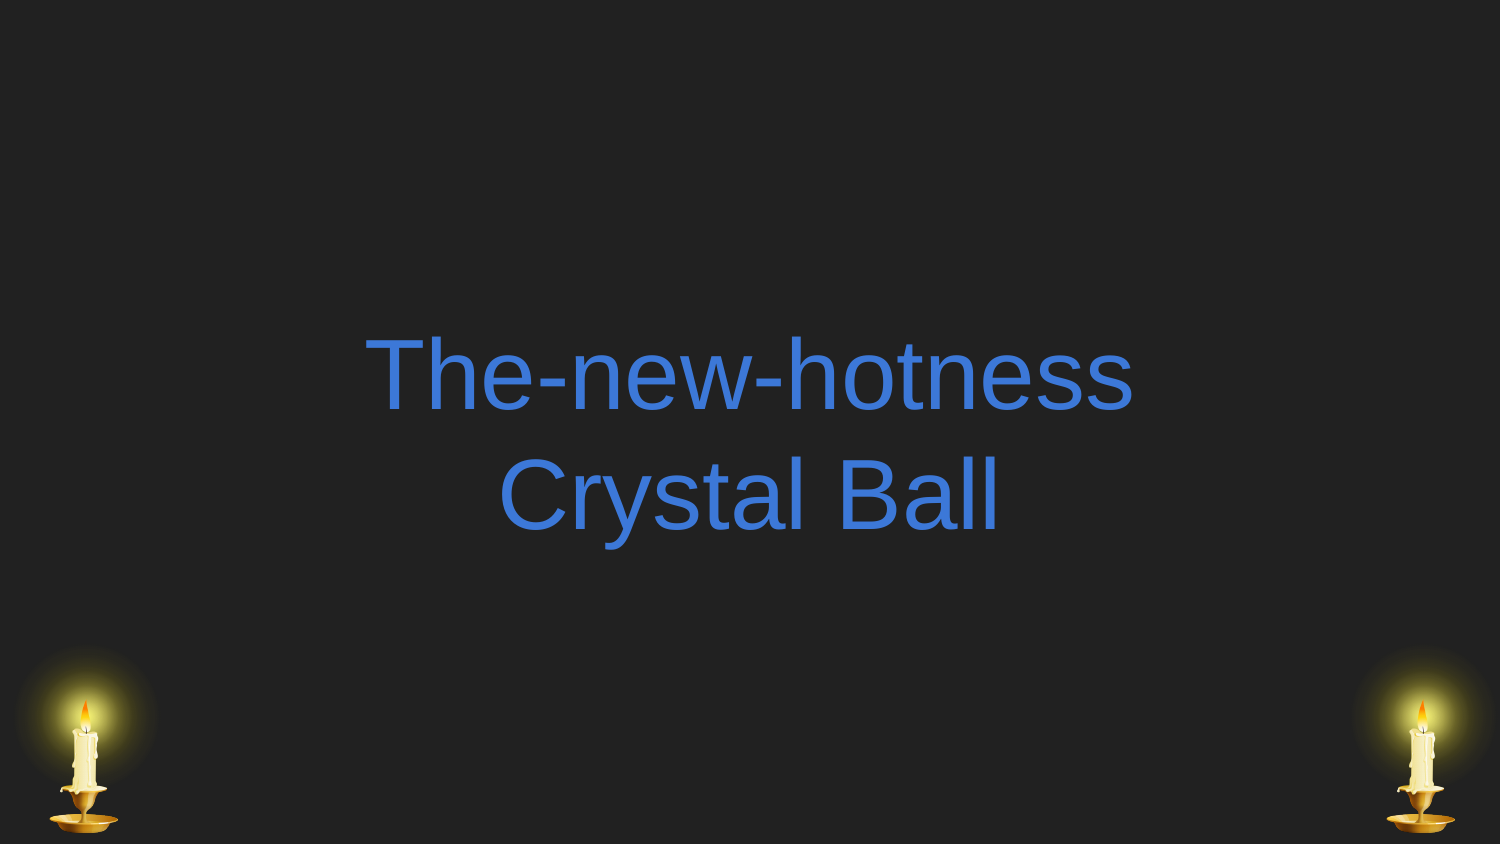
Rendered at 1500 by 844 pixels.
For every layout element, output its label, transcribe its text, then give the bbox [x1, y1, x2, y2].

picture [10, 640, 163, 835]
picture [1347, 640, 1500, 835]
text_box The-new-hotness Crystal Ball [149, 294, 1351, 550]
